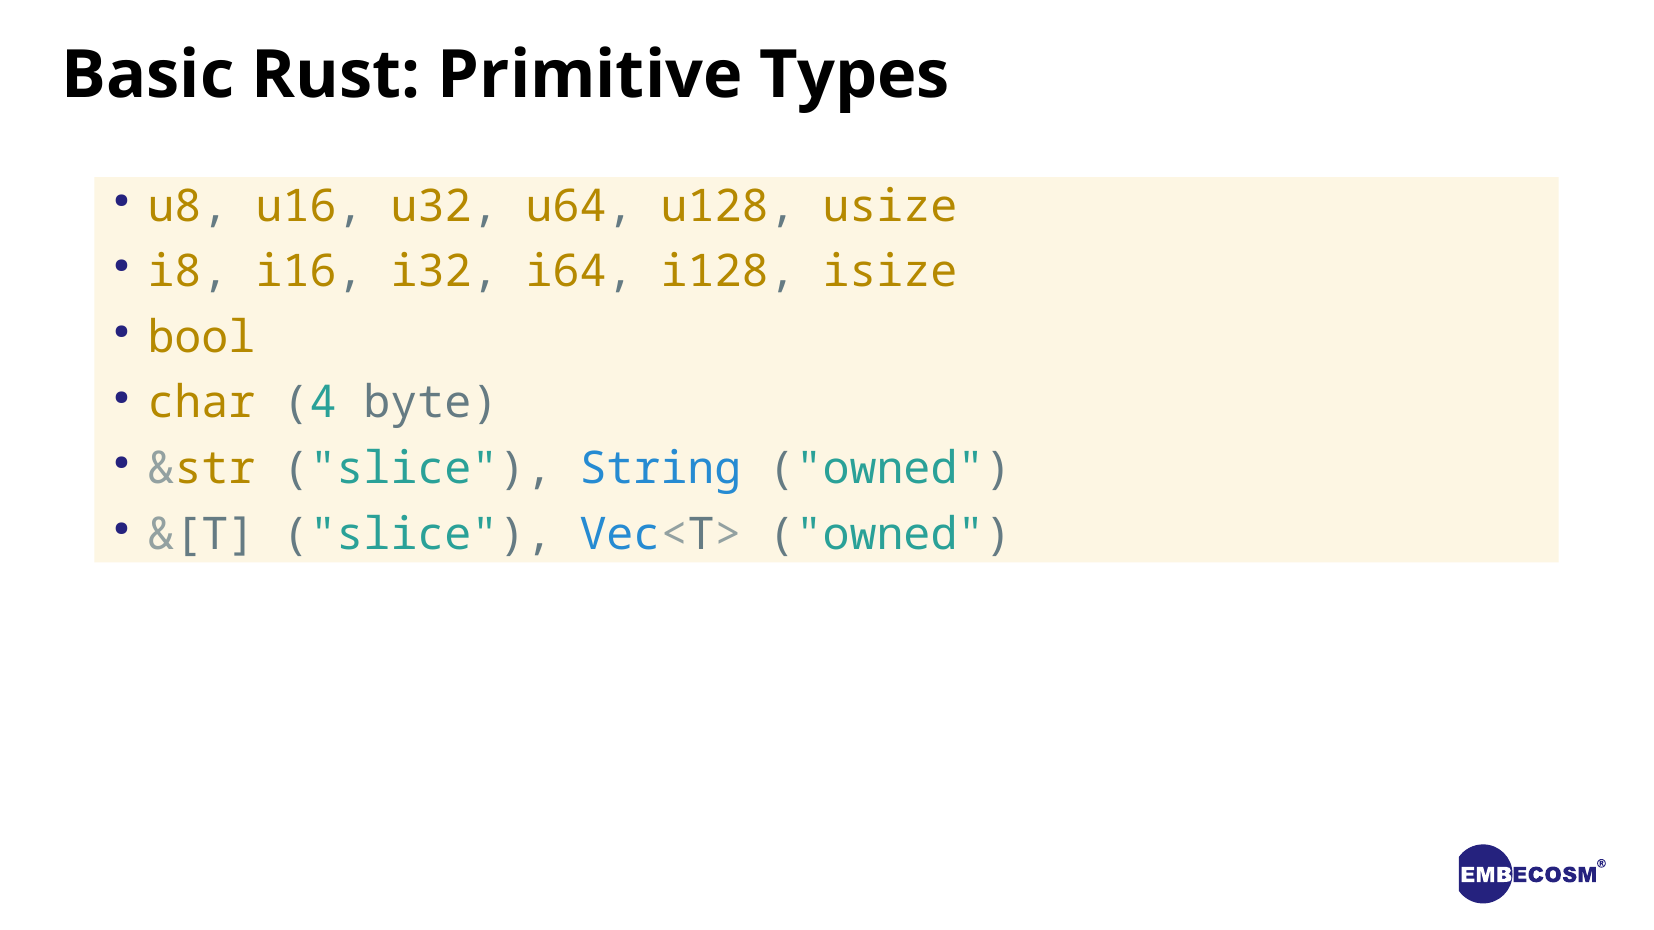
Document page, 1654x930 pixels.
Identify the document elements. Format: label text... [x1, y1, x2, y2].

title Basic Rust: Primitive Types [47, 26, 1606, 178]
list u8, u16, u32, u64, u128, usize i8, i16, i32, i64, i128, isize bool char (4 byte) &str ("slice"), String ("owned") &[T] ("slice"), Vec<T> ("owned") [94, 177, 1559, 563]
